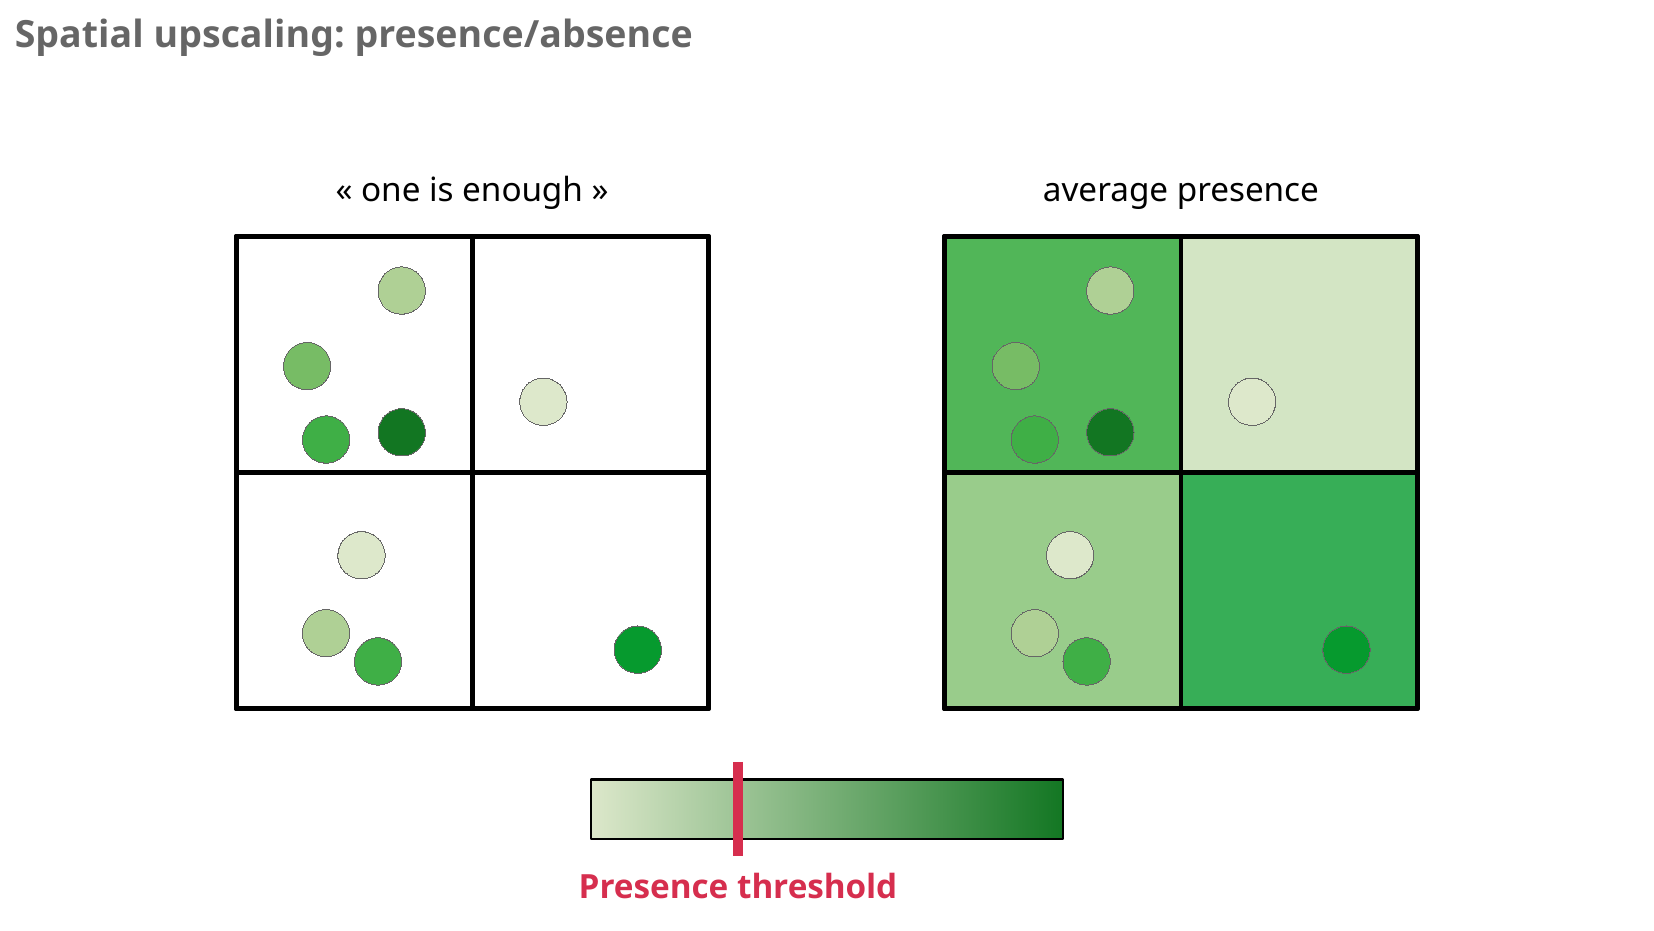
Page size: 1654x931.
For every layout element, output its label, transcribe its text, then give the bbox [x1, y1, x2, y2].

text_box [1183, 239, 1415, 470]
text_box [947, 475, 1179, 706]
text_box [283, 342, 331, 390]
text_box [302, 415, 350, 464]
text_box « one is enough » [265, 158, 680, 219]
text_box [519, 378, 568, 426]
text_box [302, 609, 350, 657]
text_box [354, 637, 402, 686]
text_box [1183, 475, 1415, 706]
text_box [947, 239, 1179, 470]
text_box [378, 408, 426, 456]
text_box [590, 779, 733, 839]
text_box average presence [974, 158, 1388, 219]
text_box [337, 531, 386, 579]
text_box [743, 779, 1063, 839]
text_box Presence threshold [501, 855, 975, 916]
text_box [614, 625, 662, 674]
text_box Spatial upscaling: presence/absence [0, 0, 1654, 118]
text_box [378, 266, 426, 315]
